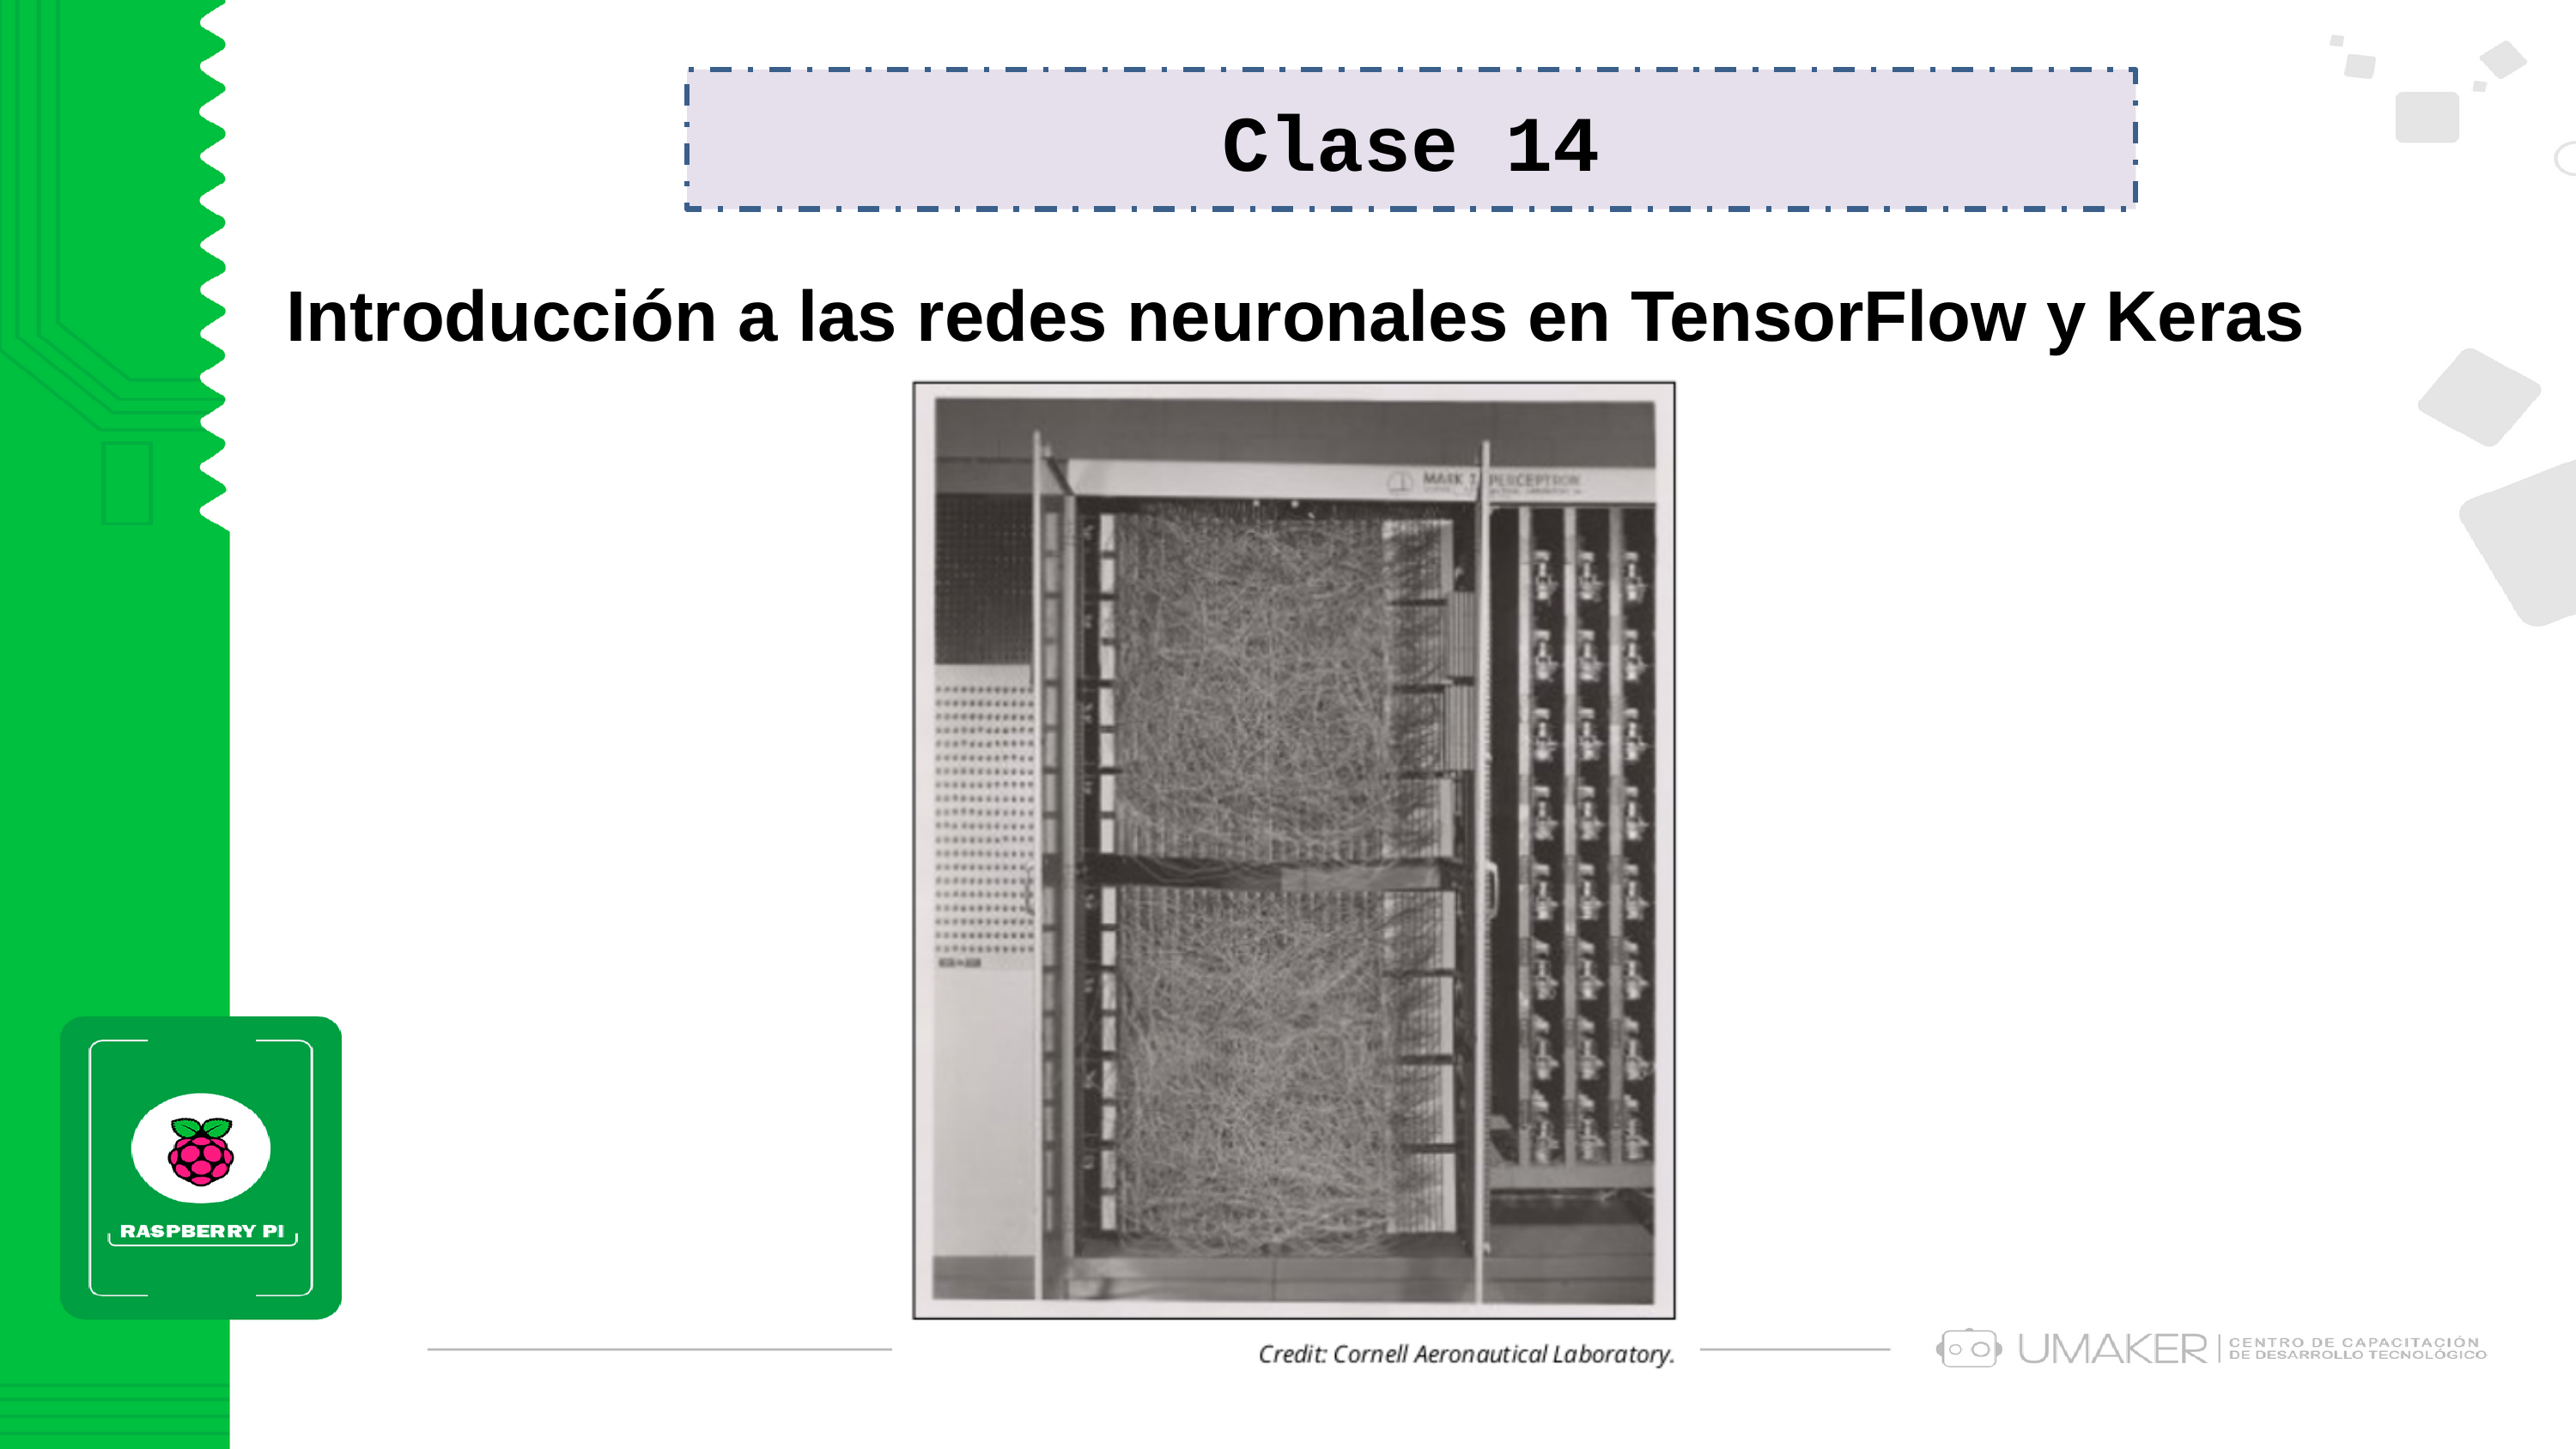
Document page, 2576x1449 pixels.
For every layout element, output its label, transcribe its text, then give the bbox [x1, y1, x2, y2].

text_box Clase 14 [687, 70, 2136, 209]
picture [0, 0, 2576, 1449]
text_box Introducción a las redes neuronales en TensorFlow y Keras [229, 264, 2363, 416]
